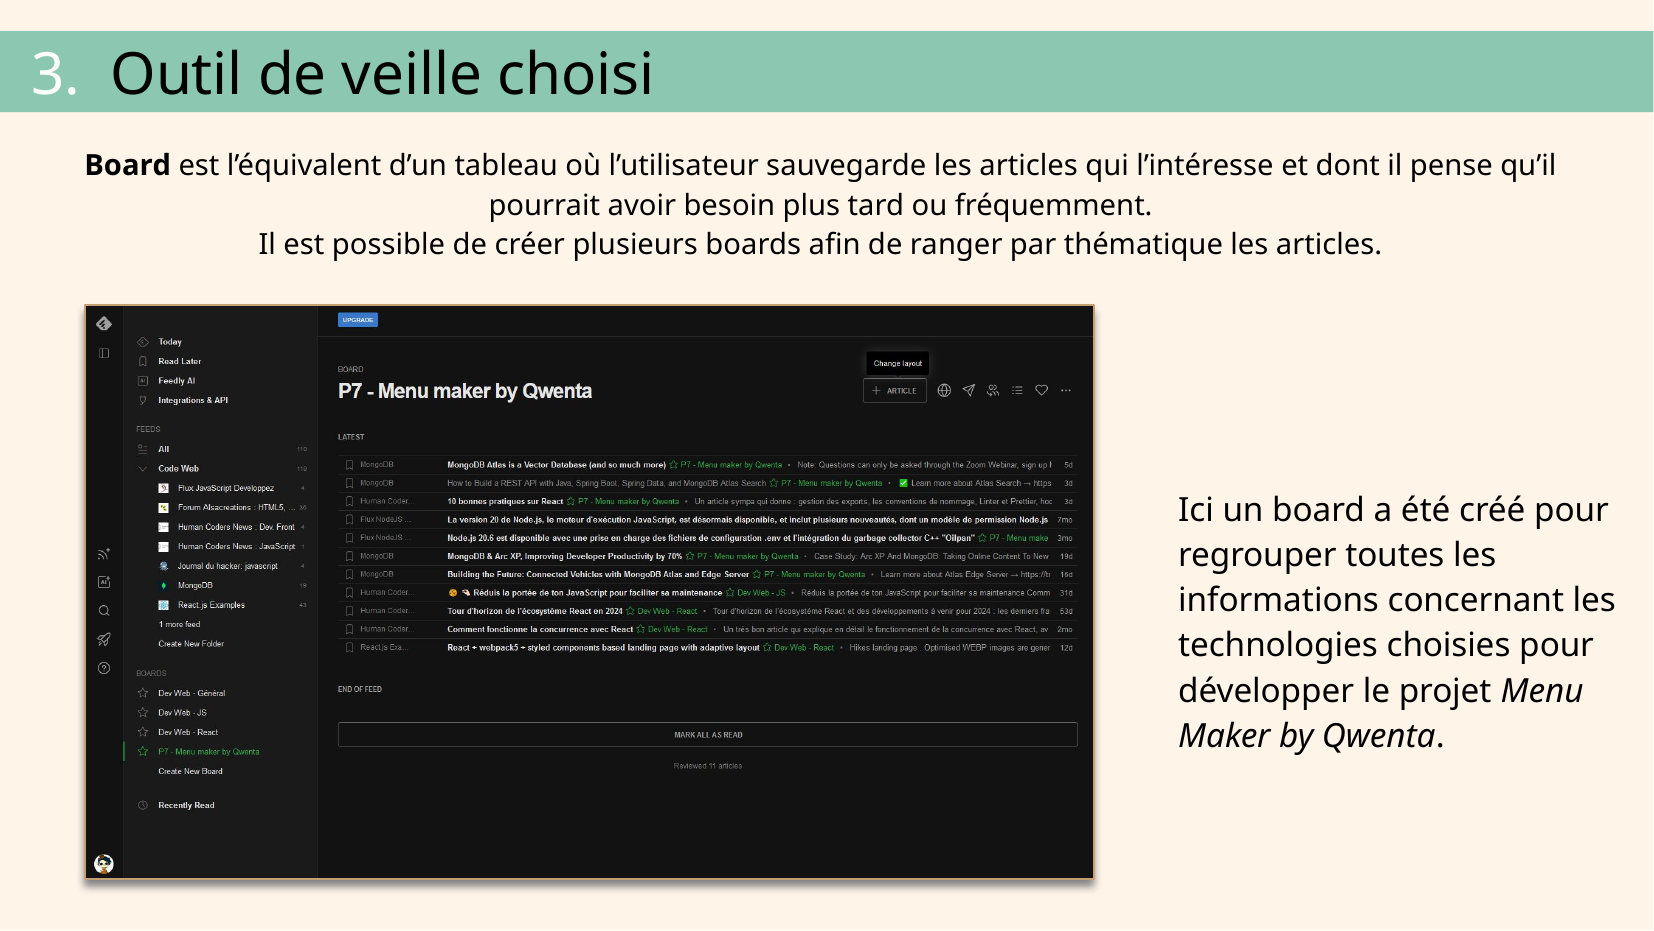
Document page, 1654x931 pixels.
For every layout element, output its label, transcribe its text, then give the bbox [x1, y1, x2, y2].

picture [86, 306, 1093, 879]
text_box Ici un board a été créé pour regrouper toutes les informations concernant les technologies choisies pour développer le projet Menu Maker by Qwenta. [1163, 478, 1642, 728]
text_box Board est l’équivalent d’un tableau où l’utilisateur sauvegarde les articles qui l’intéresse et dont il pense qu’il pourrait avoir besoin plus tard ou fréquemment. Il est possible de créer plusieurs boards afin de ranger par thématique les articles. [29, 129, 1613, 278]
title 3. Outil de veille choisi [0, 31, 1654, 113]
